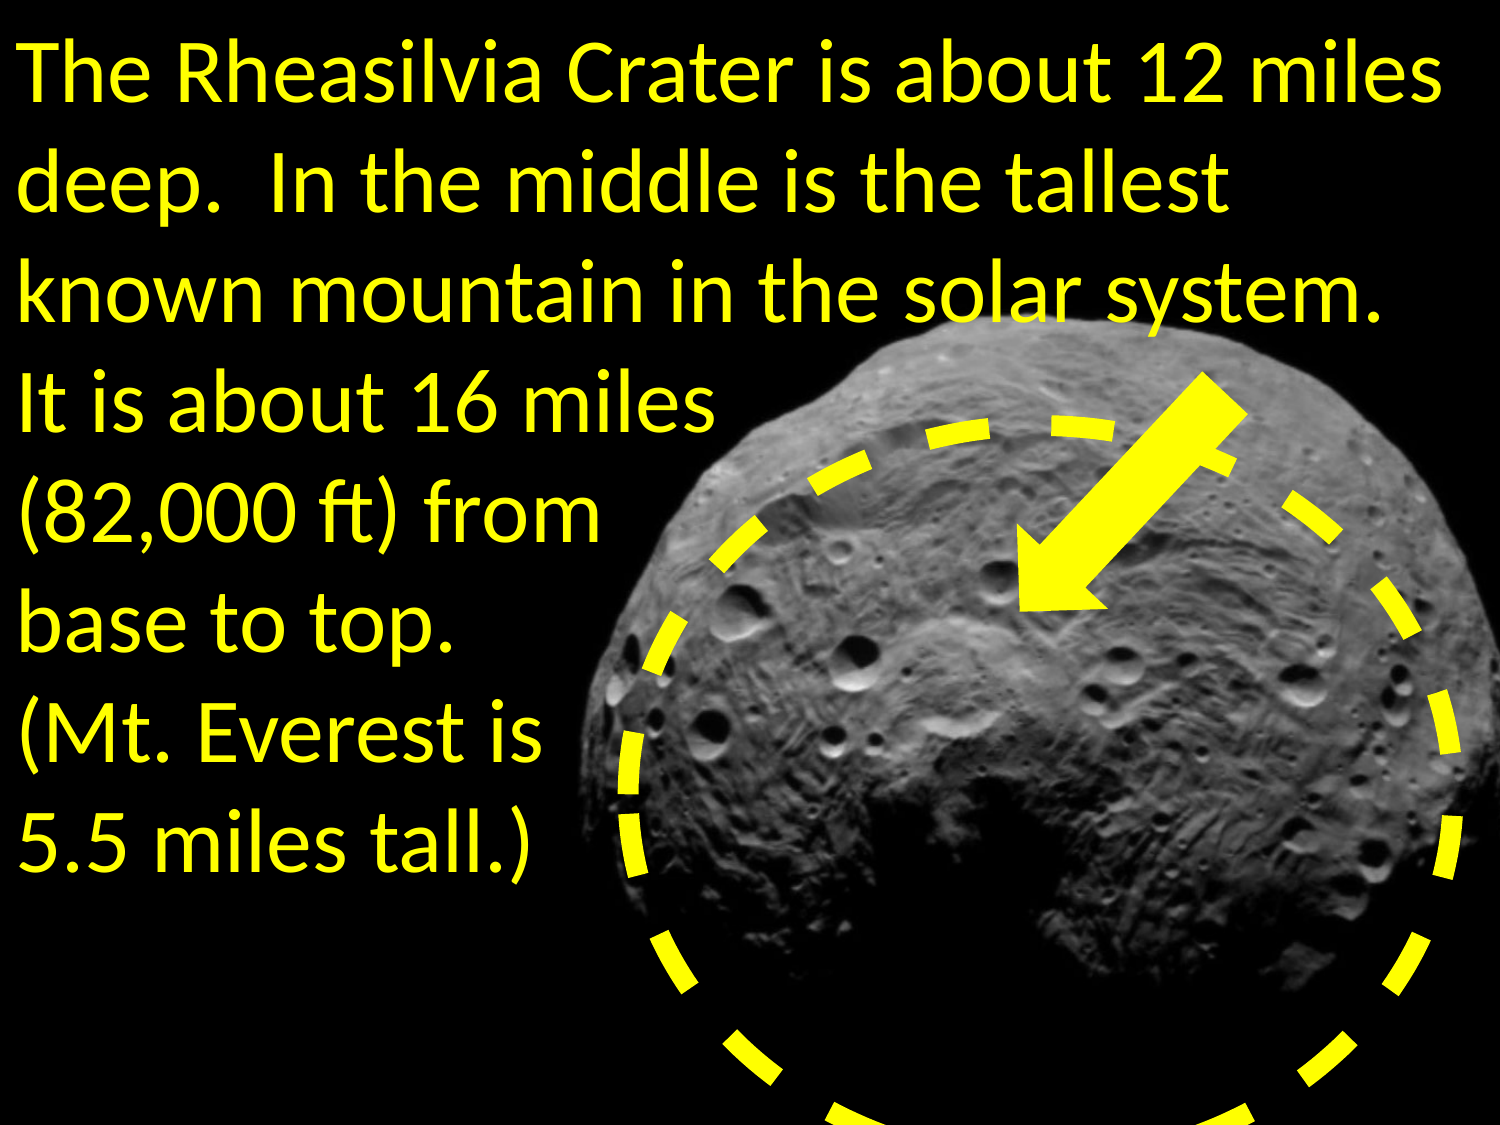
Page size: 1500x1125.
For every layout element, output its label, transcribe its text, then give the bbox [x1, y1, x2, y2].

picture [562, 907, 1500, 1125]
text_box The Rheasilvia Crater is about 12 miles deep. In the middle is the tallest known mountain in the solar system. It is about 16 miles (82,000 ft) from base to top. (Mt. Everest is 5.5 miles tall.) [0, 3, 1500, 907]
text_box [1016, 371, 1248, 612]
